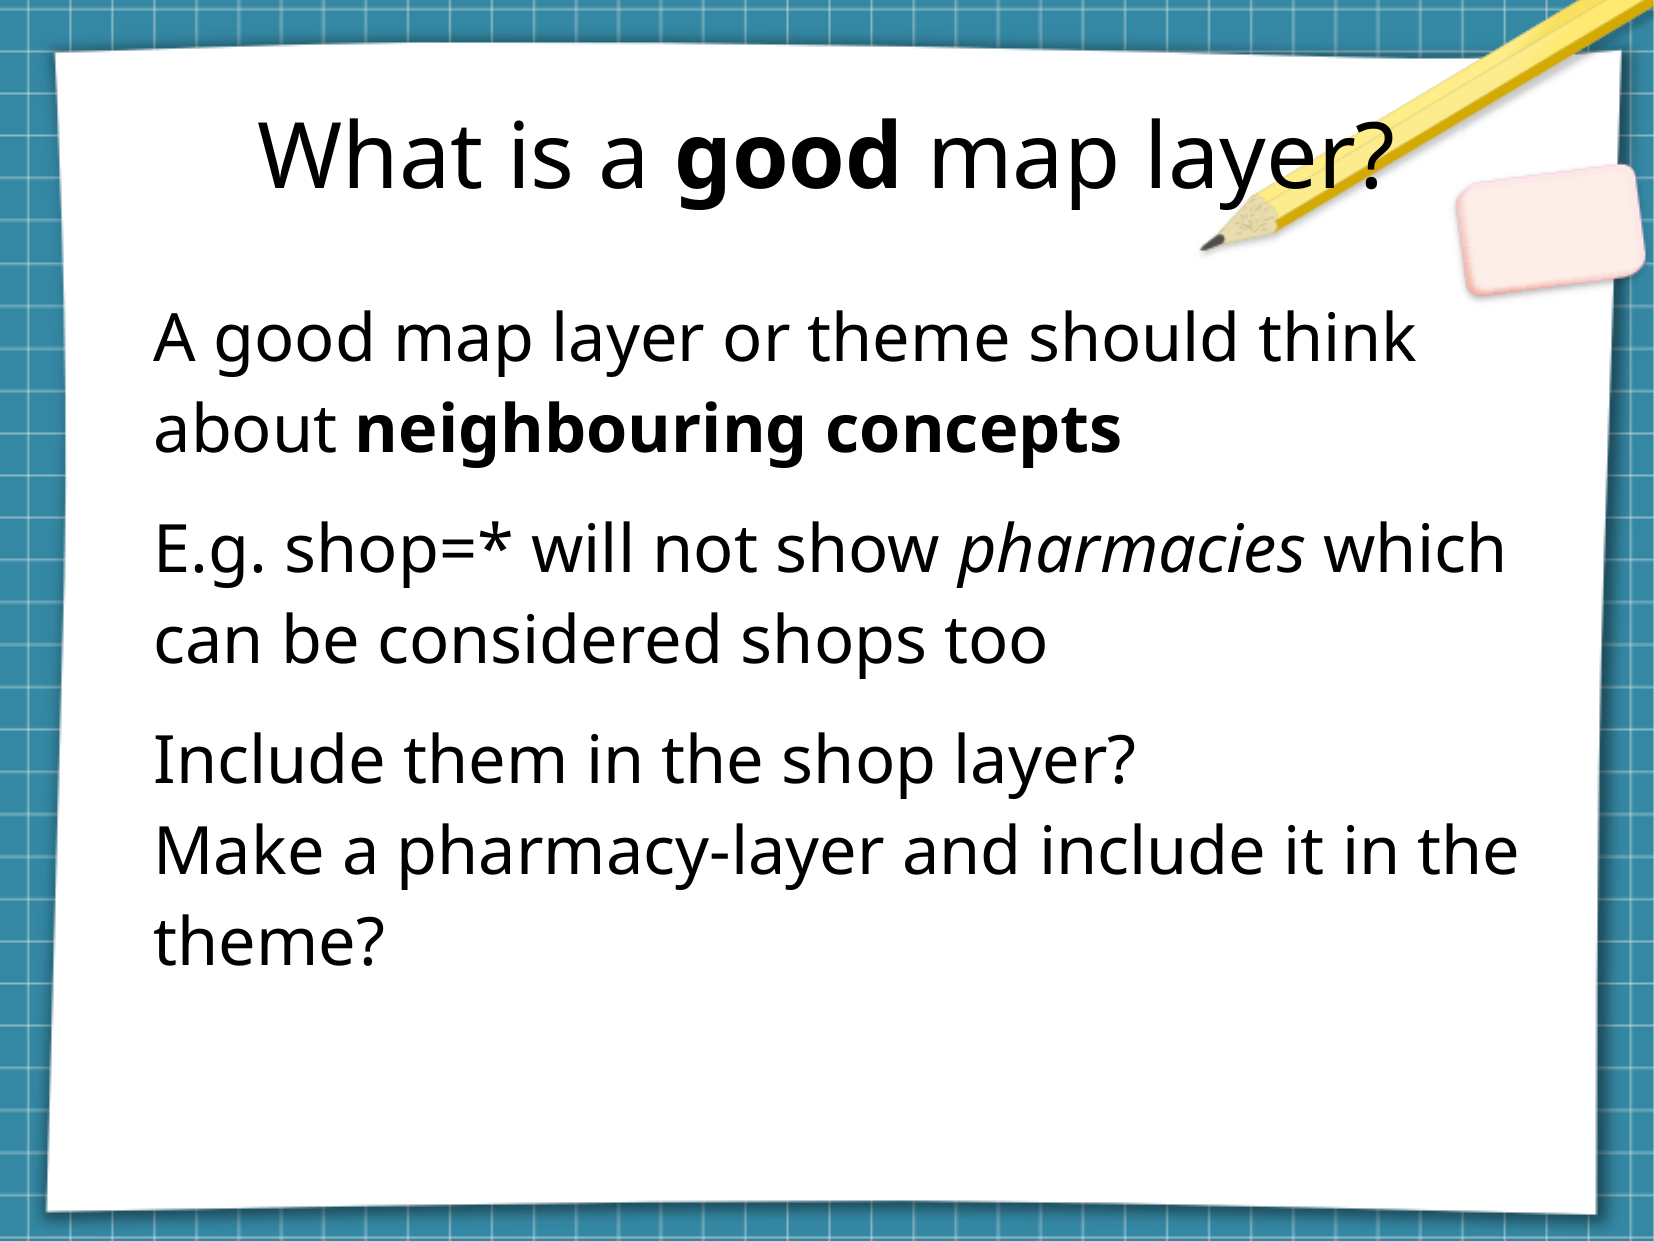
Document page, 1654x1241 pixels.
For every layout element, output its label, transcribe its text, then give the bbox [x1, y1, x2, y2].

list A good map layer or theme should think about neighbouring concepts E.g. shop=* will not show pharmacies which can be considered shops too Include them in the shop layer? Make a pharmacy-layer and include it in the theme? [82, 290, 1571, 1010]
title What is a good map layer? [82, 49, 1571, 257]
picture [0, 0, 1654, 1241]
